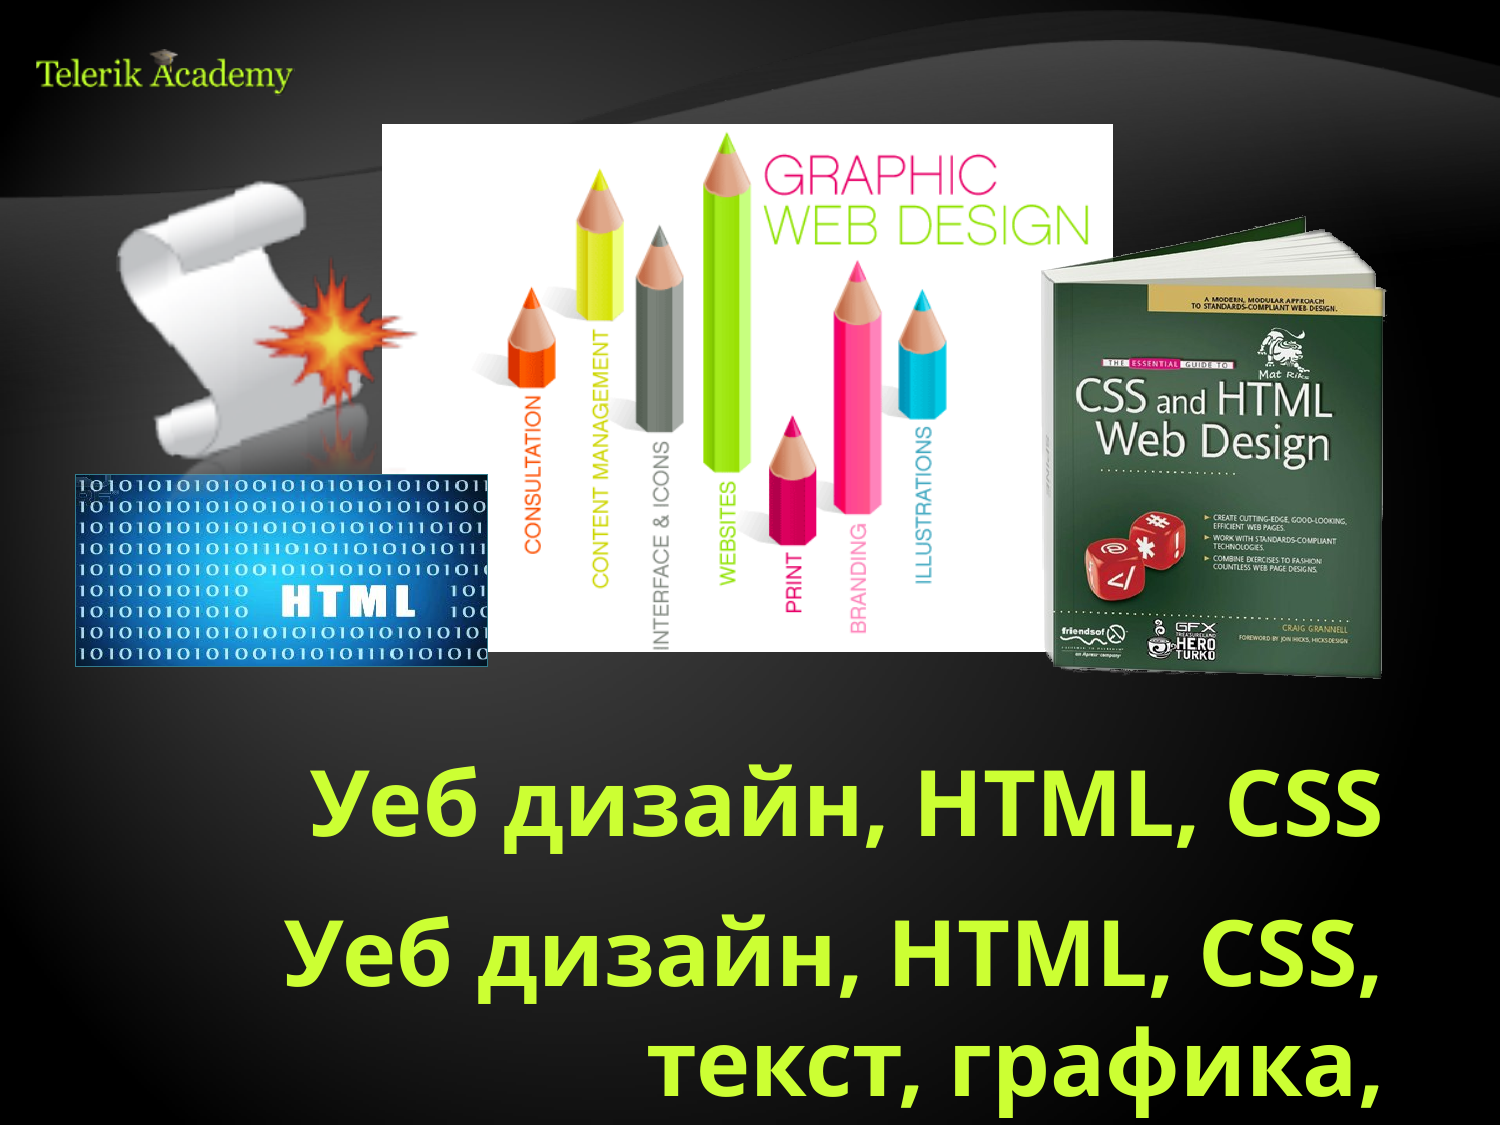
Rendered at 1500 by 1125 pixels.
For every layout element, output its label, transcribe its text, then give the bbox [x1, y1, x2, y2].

subtitle Уеб дизайн, HTML, CSS, текст, графика, препратки, таблици, формуляри, … [99, 887, 1400, 1031]
picture [0, 0, 1500, 1125]
title Уеб дизайн, HTML, CSS [99, 737, 1400, 850]
